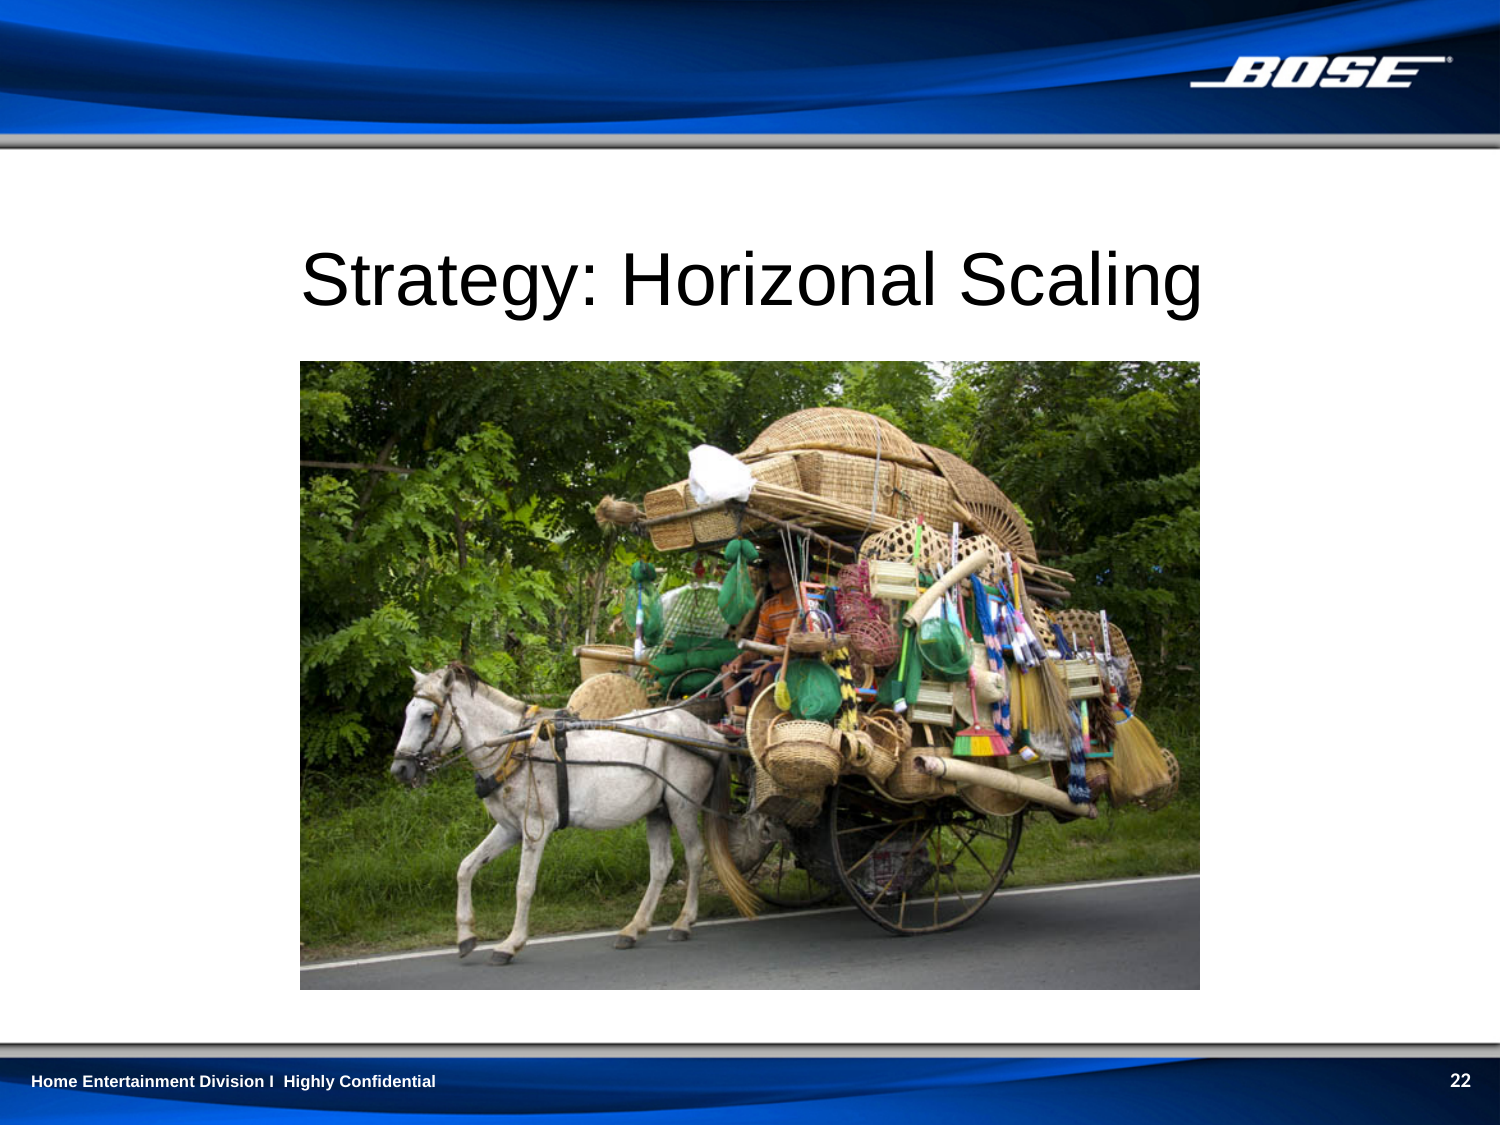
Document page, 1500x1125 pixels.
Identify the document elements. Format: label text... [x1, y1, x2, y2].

picture [0, 0, 1500, 1125]
text_box Strategy: Horizonal Scaling [77, 196, 1428, 356]
